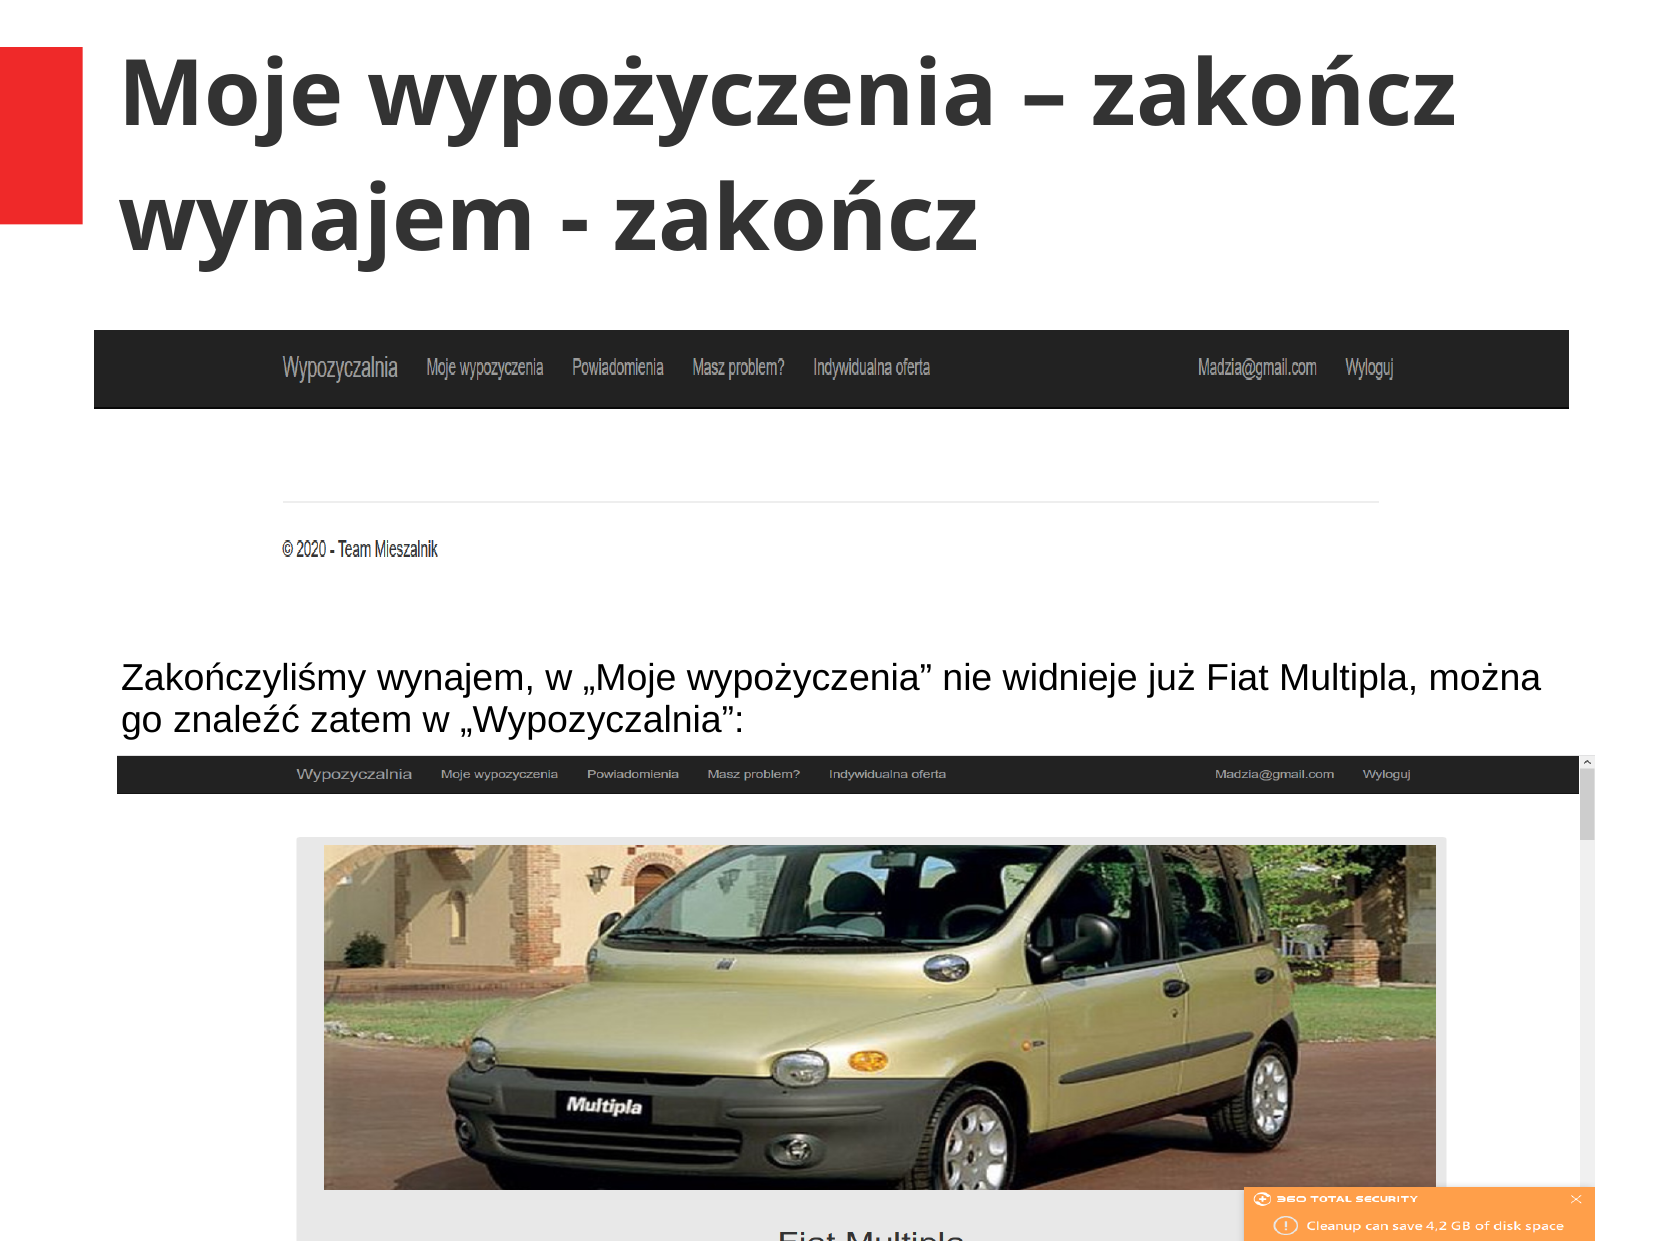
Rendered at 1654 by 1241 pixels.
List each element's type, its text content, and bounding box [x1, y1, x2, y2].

picture [94, 330, 1569, 650]
text_box Zakończyliśmy wynajem, w „Moje wypożyczenia” nie widnieje już Fiat Multipla, można go znaleźć zatem w „Wypozyczalnia”: [106, 649, 1571, 748]
picture [117, 755, 1595, 1241]
title Moje wypożyczenia – zakończ wynajem - zakończ [118, 28, 1571, 278]
